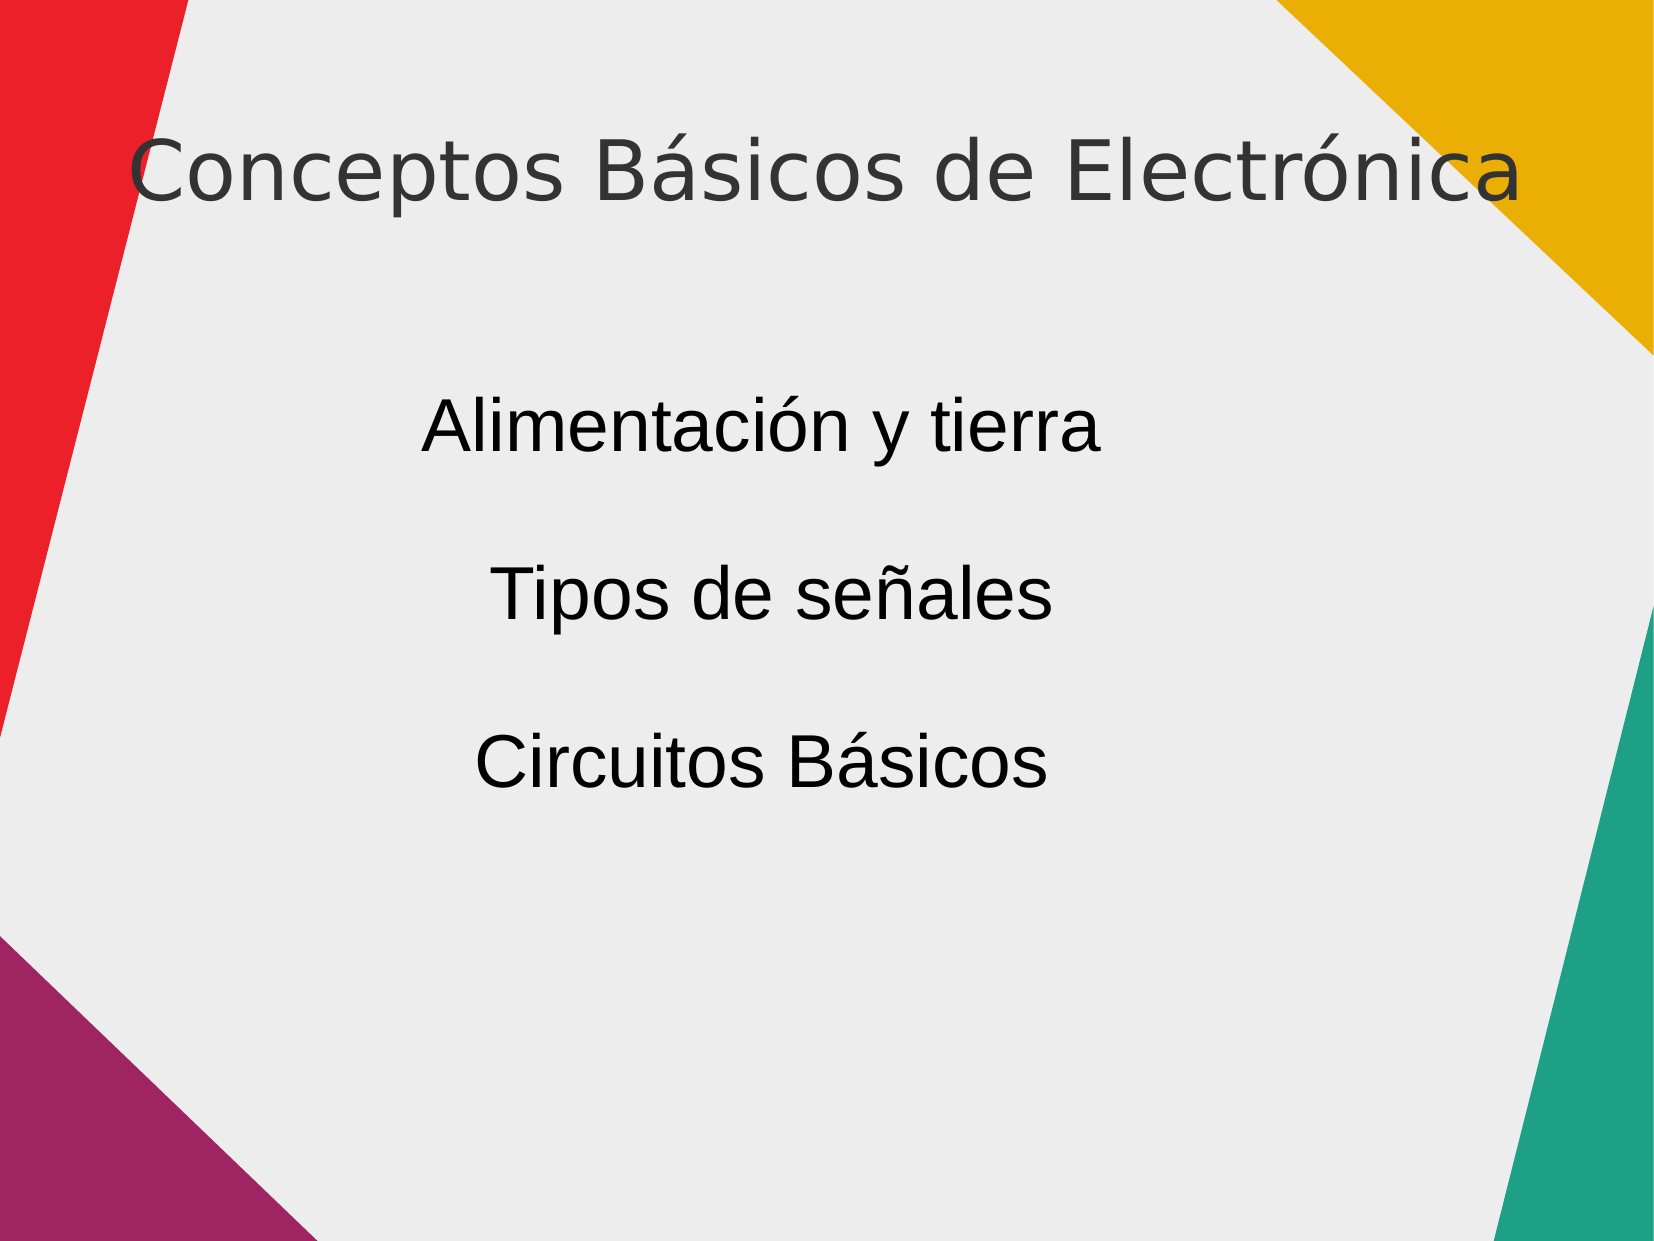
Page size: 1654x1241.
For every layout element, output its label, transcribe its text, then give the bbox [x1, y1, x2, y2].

text_box Alimentación y tierra Tipos de señales Circuitos Básicos [153, 283, 1371, 1158]
title Conceptos Básicos de Electrónica [114, 73, 1539, 271]
